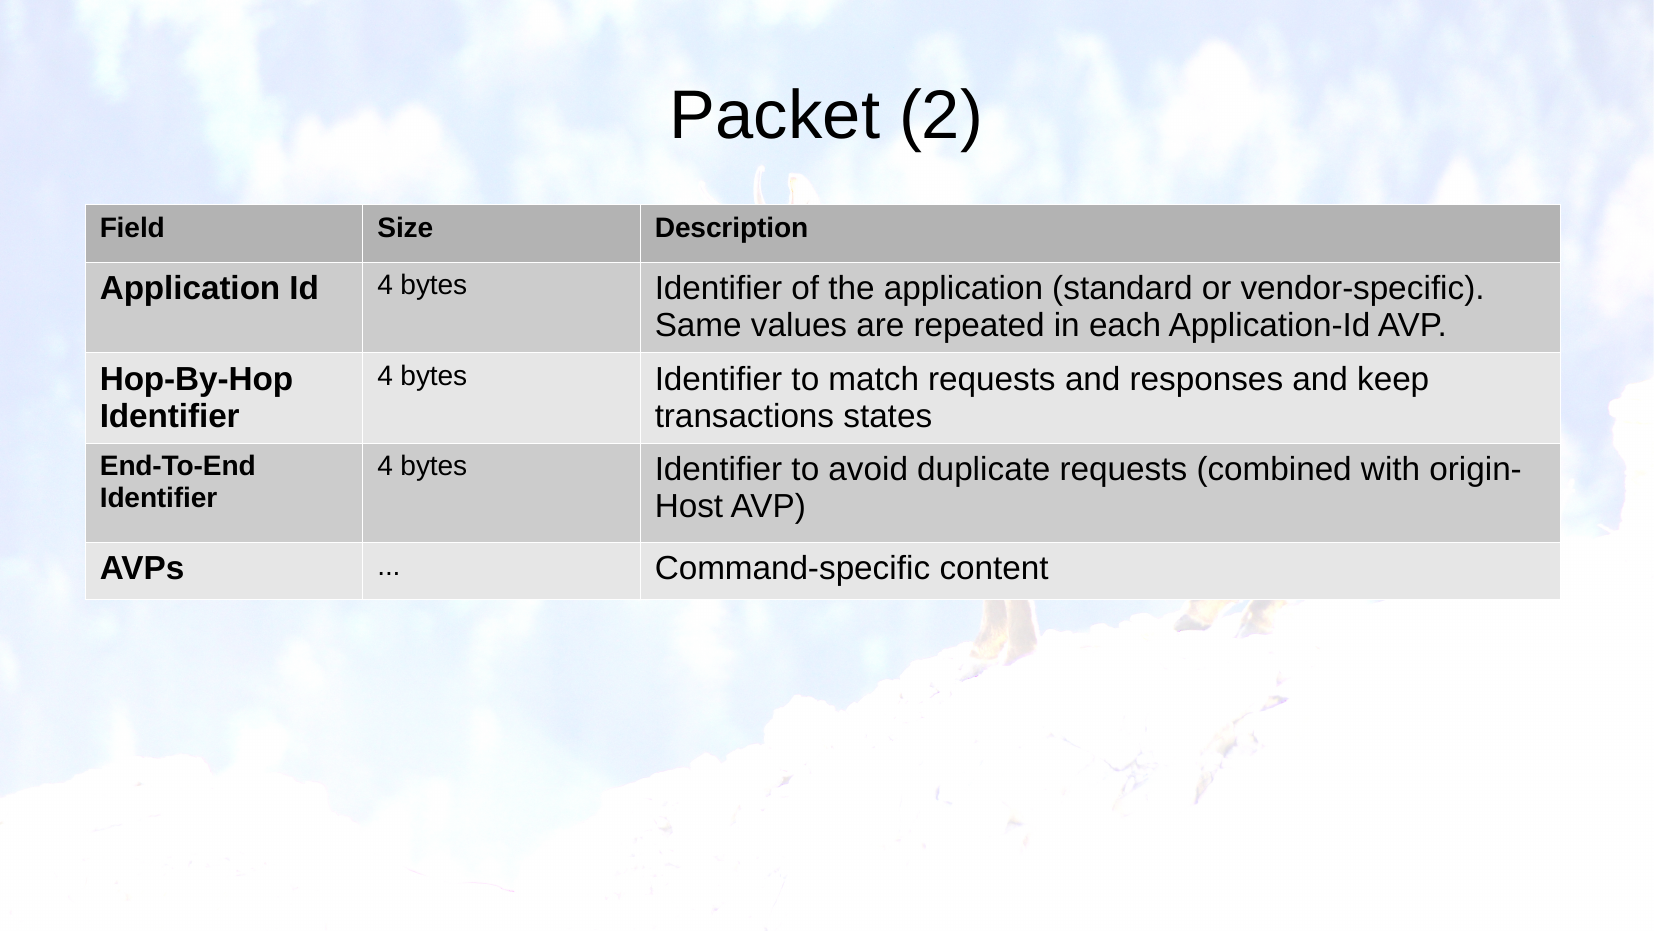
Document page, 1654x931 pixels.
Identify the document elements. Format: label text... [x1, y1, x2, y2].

table_cell 4 bytes [363, 444, 640, 542]
table_cell Identifier of the application (standard or vendor-specific). Same values are repeated in each Application-Id AVP. [641, 263, 1560, 352]
table_cell Hop-By-Hop Identifier [86, 353, 362, 443]
table_cell AVPs [86, 543, 362, 599]
table_cell Application Id [86, 263, 362, 352]
table_header Size [363, 205, 640, 262]
table_cell ... [363, 543, 640, 599]
table_header Field [86, 205, 362, 262]
table_cell Identifier to match requests and responses and keep transactions states [641, 353, 1560, 443]
table_cell 4 bytes [363, 353, 640, 443]
table_cell End-To-End Identifier [86, 444, 362, 542]
table_cell Identifier to avoid duplicate requests (combined with origin-Host AVP) [641, 444, 1560, 542]
picture [0, 0, 1654, 931]
table_cell 4 bytes [363, 263, 640, 352]
title Packet (2) [82, 37, 1571, 193]
table_cell Command-specific content [641, 543, 1560, 599]
table_header Description [641, 205, 1560, 262]
